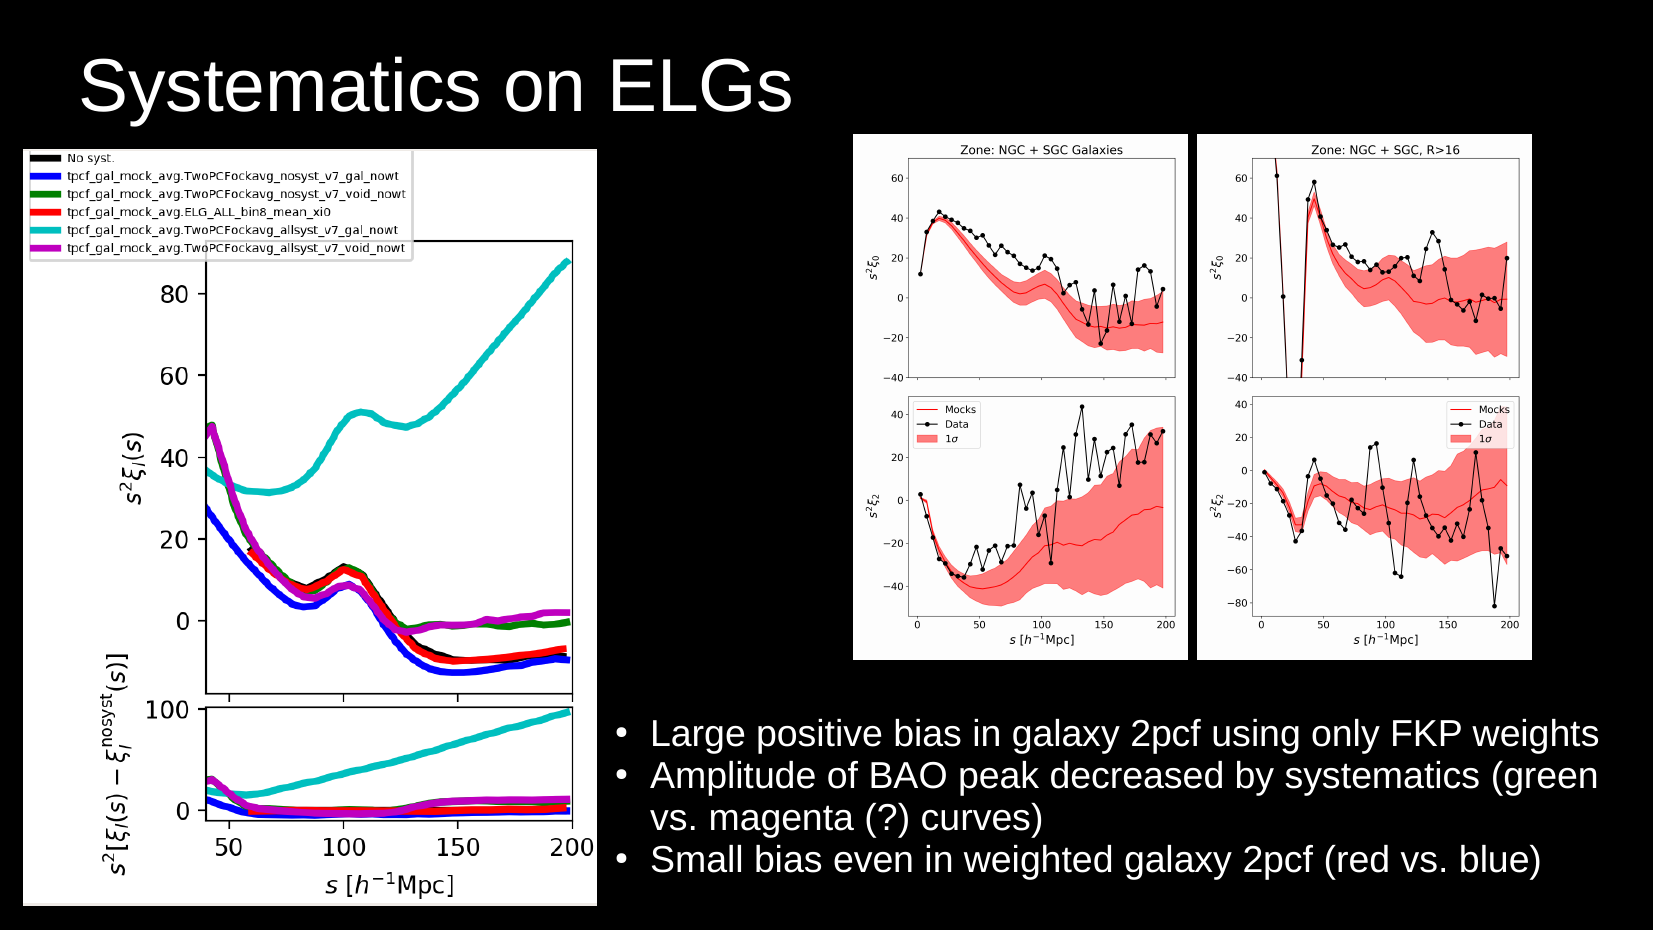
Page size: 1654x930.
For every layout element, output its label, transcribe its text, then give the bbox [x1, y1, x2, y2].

picture [1197, 134, 1532, 661]
text_box Systematics on ELGs [63, 36, 811, 135]
picture [853, 134, 1188, 661]
text_box Large positive bias in galaxy 2pcf using only FKP weights Amplitude of BAO peak decreased by systematics (green vs. magenta (?) curves) Small bias even in weighted galaxy 2pcf (red vs. blue) [600, 705, 1621, 888]
picture [23, 149, 597, 906]
